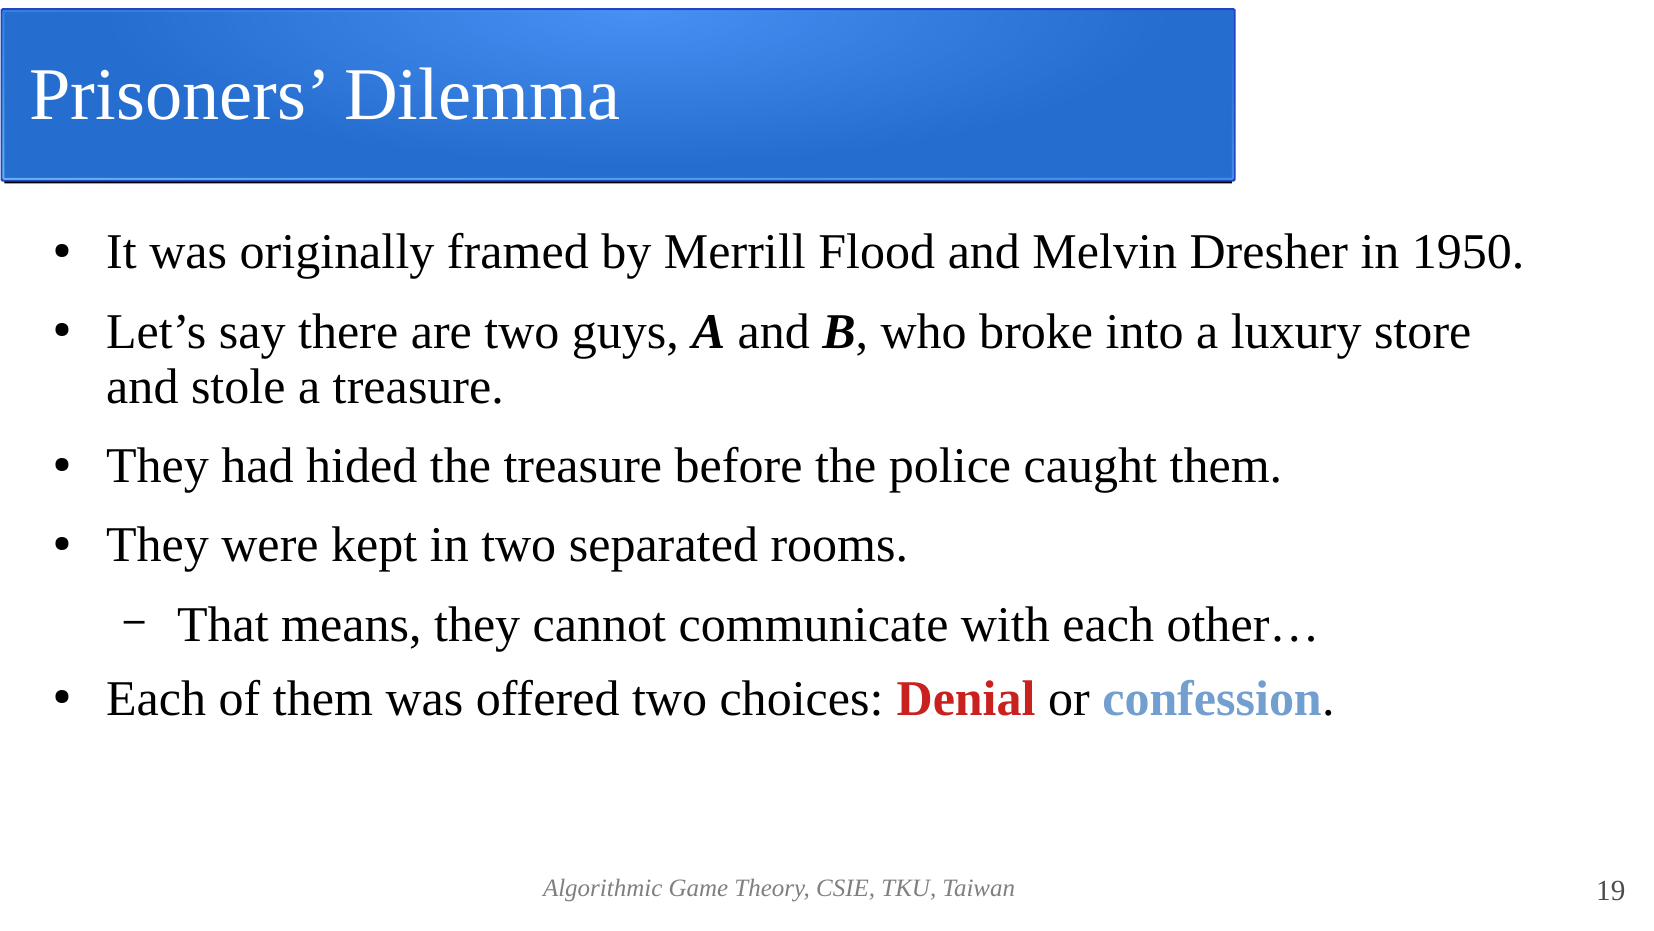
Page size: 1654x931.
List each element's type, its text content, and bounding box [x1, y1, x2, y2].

title Prisoners’ Dilemma [29, 17, 1138, 172]
list It was originally framed by Merrill Flood and Melvin Dresher in 1950. Let’s say there are two guys, A and B, who broke into a luxury store and stole a treasure. They had hided the treasure before the police caught them. They were kept in two separated rooms. That means, they cannot communicate with each other… Each of them was offered two choices: Denial or confession. [35, 224, 1548, 818]
